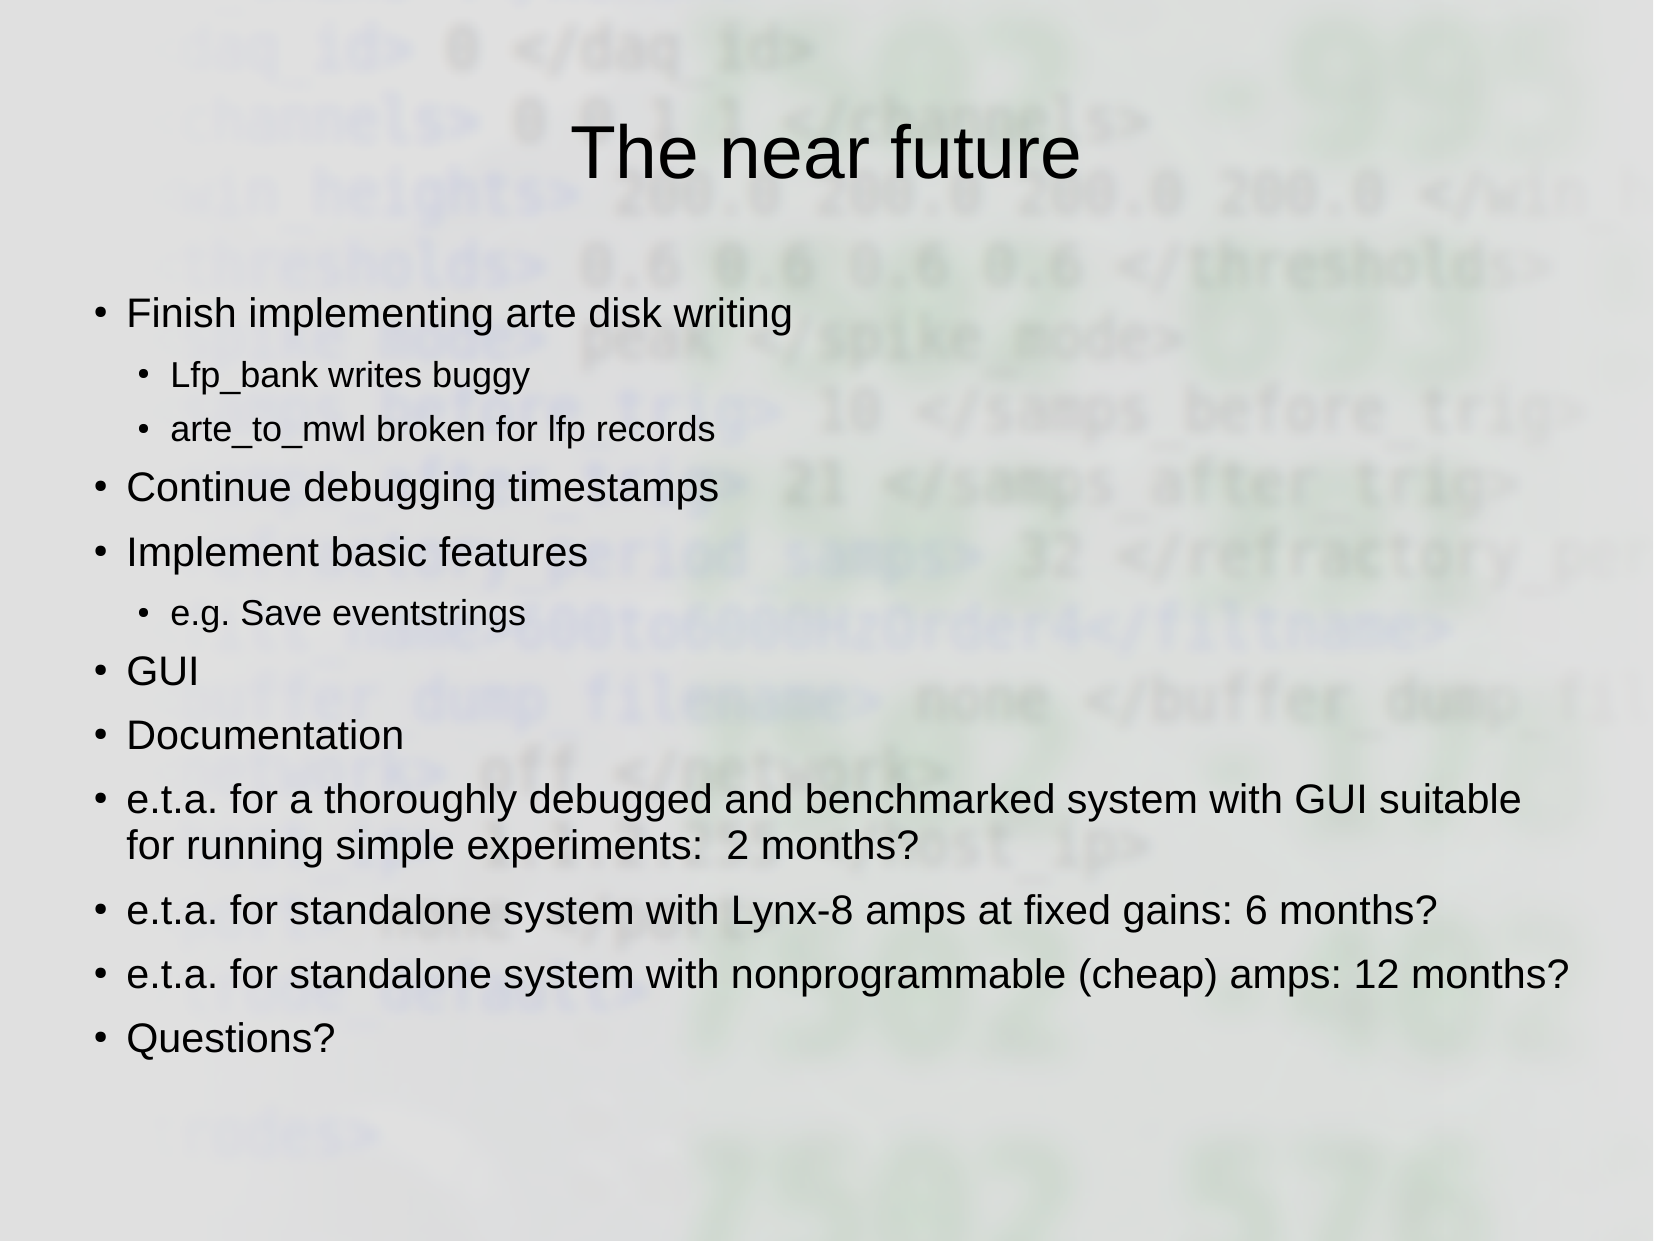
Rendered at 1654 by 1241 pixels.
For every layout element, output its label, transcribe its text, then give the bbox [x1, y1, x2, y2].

picture [0, 0, 1654, 1241]
title The near future [82, 49, 1571, 257]
list Finish implementing arte disk writing Lfp_bank writes buggy arte_to_mwl broken for lfp records Continue debugging timestamps Implement basic features e.g. Save eventstrings GUI Documentation e.t.a. for a thoroughly debugged and benchmarked system with GUI suitable for running simple experiments: 2 months? e.t.a. for standalone system with Lynx-8 amps at fixed gains: 6 months? e.t.a. for standalone system with nonprogrammable (cheap) amps: 12 months? Questions? [82, 290, 1571, 1109]
